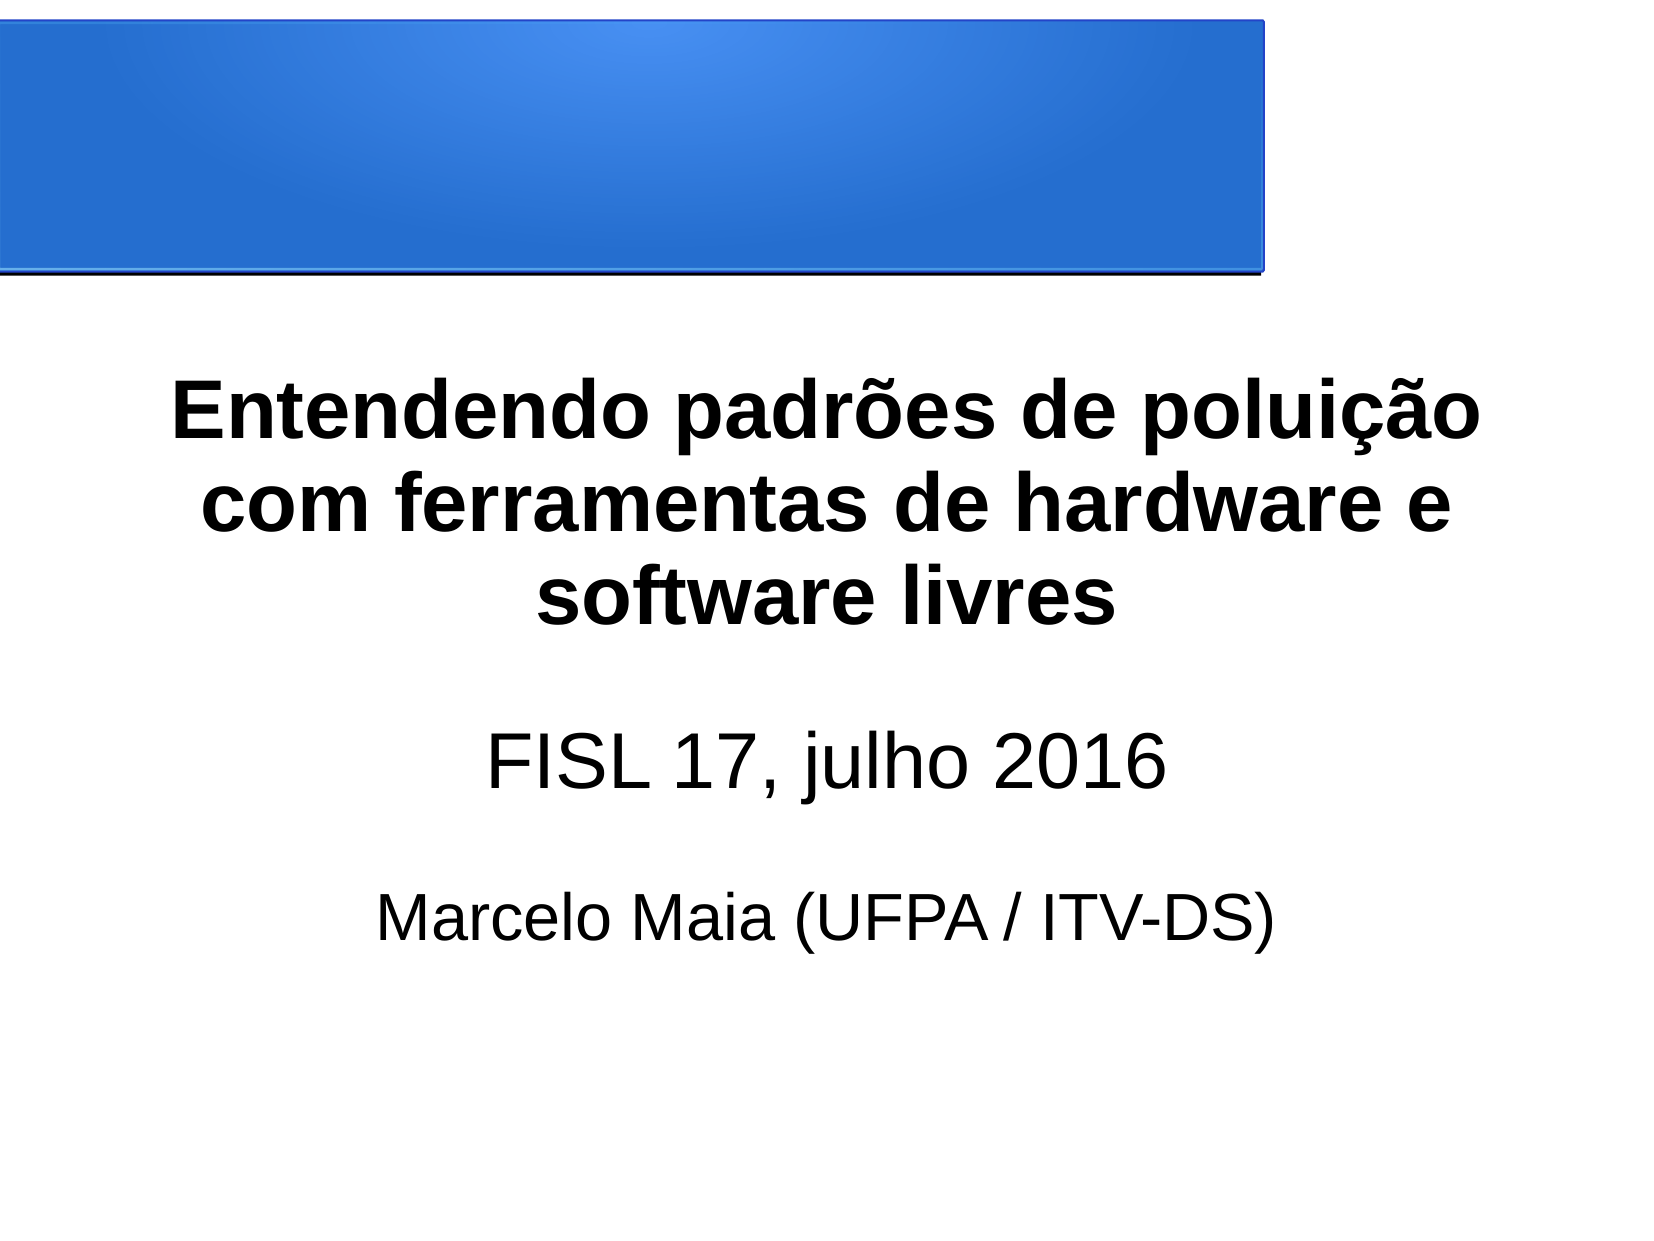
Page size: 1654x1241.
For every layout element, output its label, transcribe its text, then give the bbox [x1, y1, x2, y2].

subtitle Entendendo padrões de poluição com ferramentas de hardware e software livres FISL 17, julho 2016 Marcelo Maia (UFPA / ITV-DS) [82, 299, 1571, 1019]
